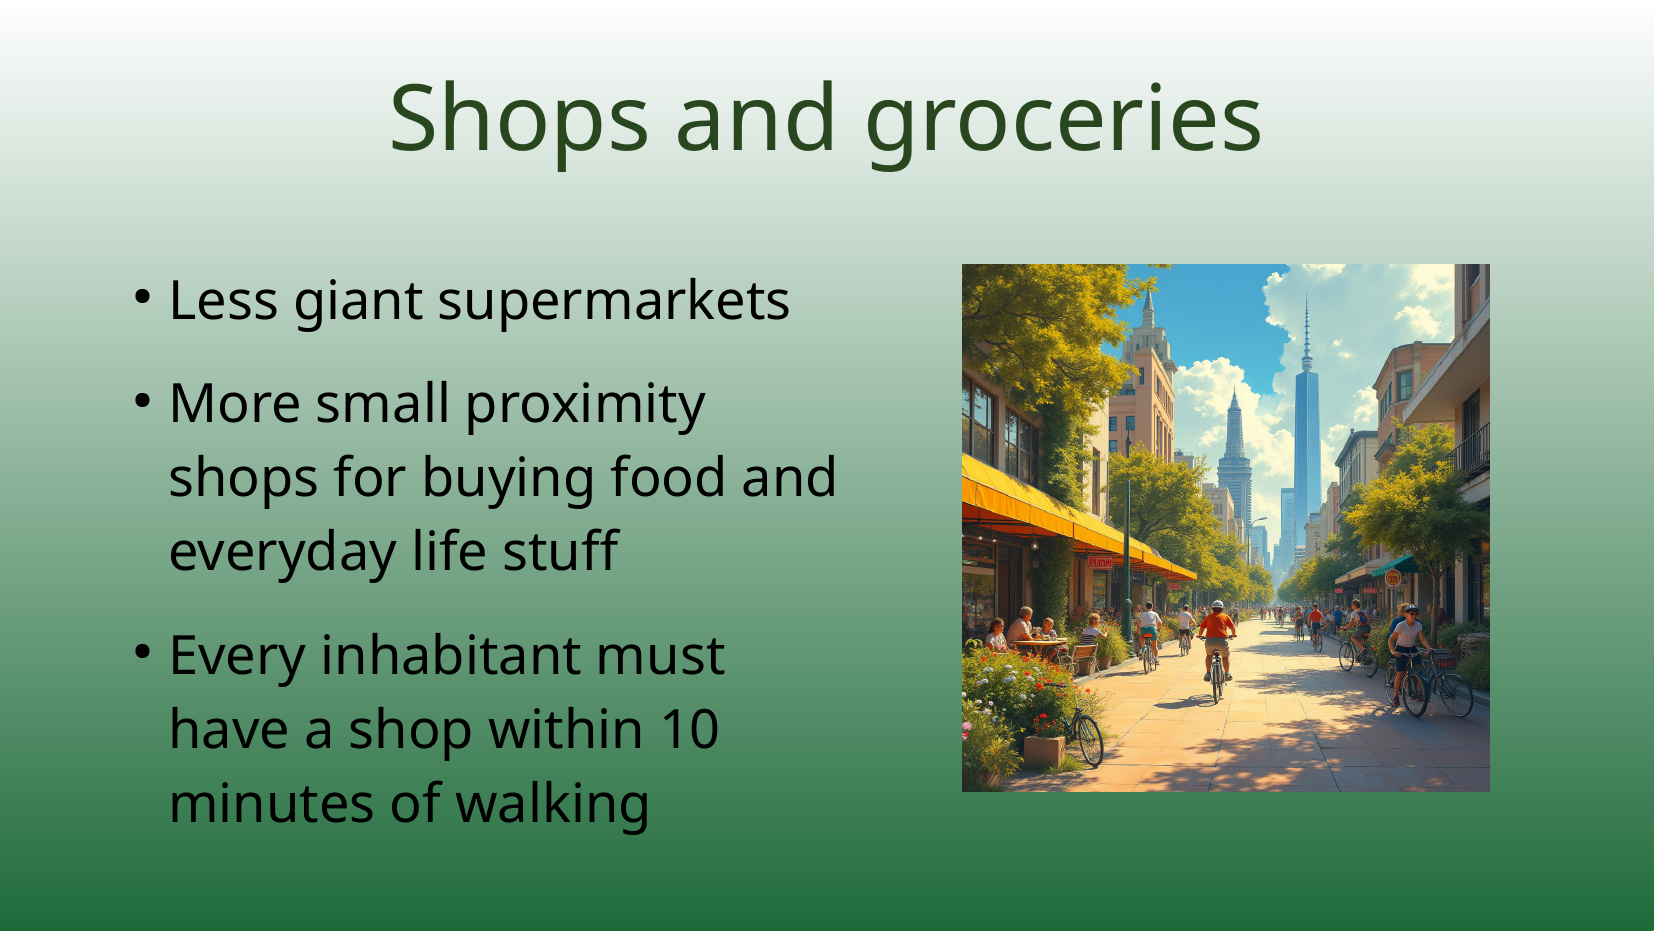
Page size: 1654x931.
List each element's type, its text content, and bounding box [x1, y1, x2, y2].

picture [962, 264, 1490, 792]
title Shops and groceries [82, 37, 1571, 193]
text_box Less giant supermarkets More small proximity shops for buying food and everyday life stuff Every inhabitant must have a shop within 10 minutes of walking [118, 253, 857, 804]
